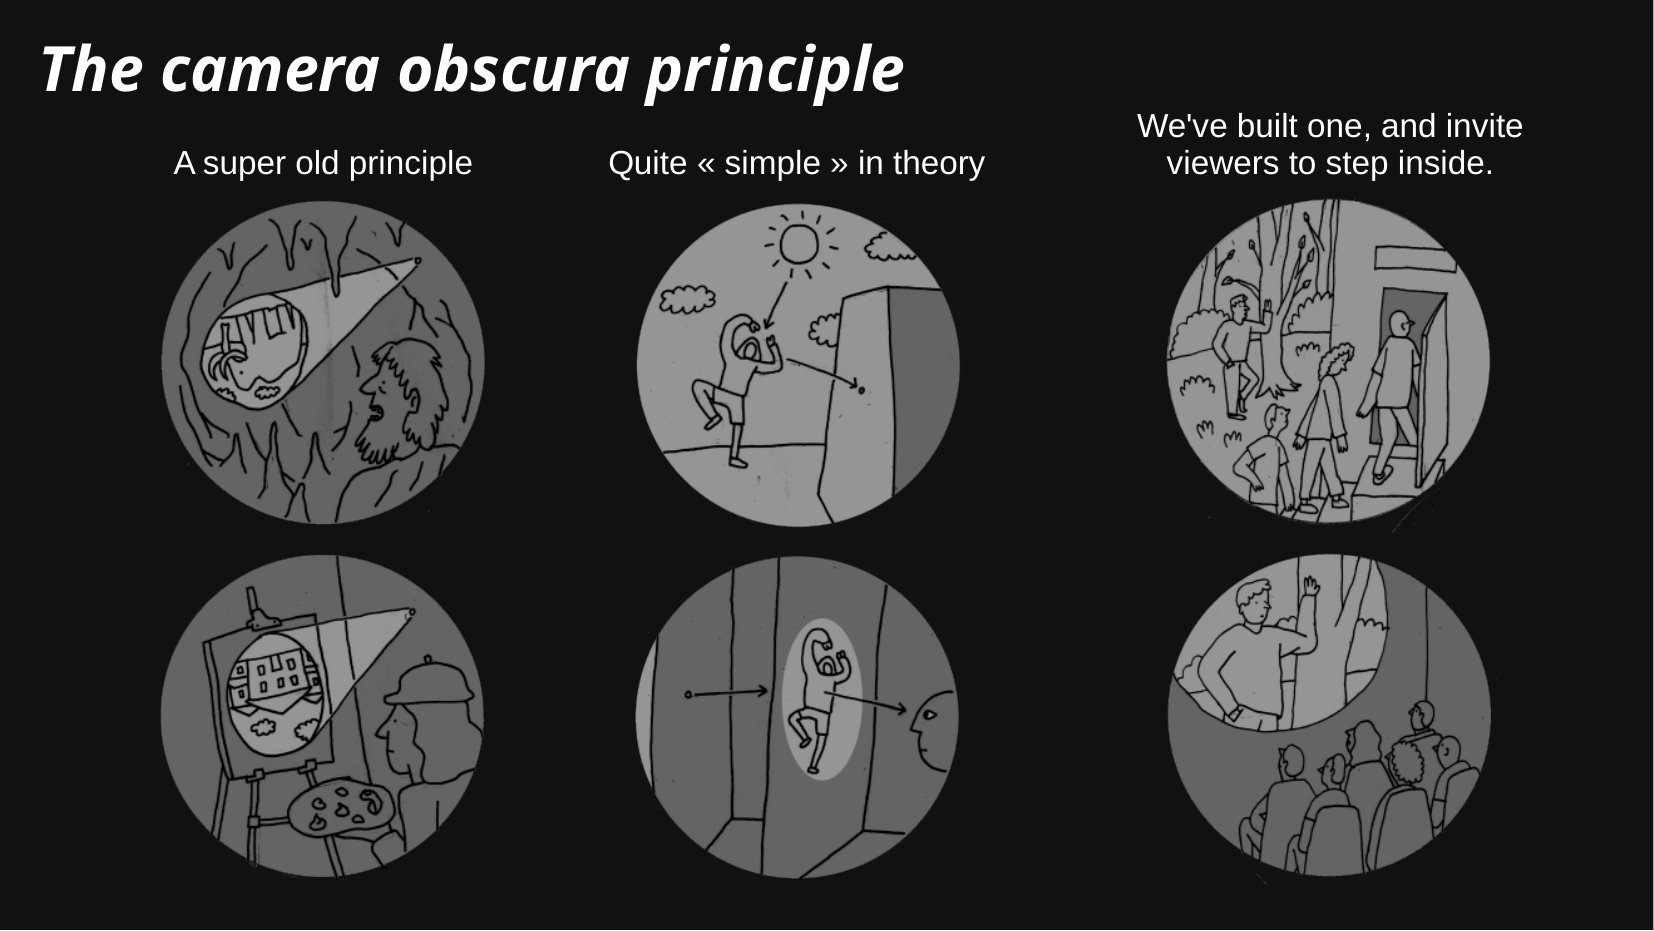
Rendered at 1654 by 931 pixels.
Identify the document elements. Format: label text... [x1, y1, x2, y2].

text_box The camera obscura principle [23, 17, 1471, 119]
text_box Quite « simple » in theory [590, 137, 1004, 227]
picture [153, 227, 494, 533]
picture [627, 227, 968, 533]
picture [1160, 546, 1501, 886]
picture [153, 546, 494, 886]
picture [1160, 227, 1501, 533]
picture [627, 546, 968, 886]
text_box We've built one, and invite viewers to step inside. [1096, 100, 1565, 227]
text_box A super old principle [116, 137, 531, 227]
